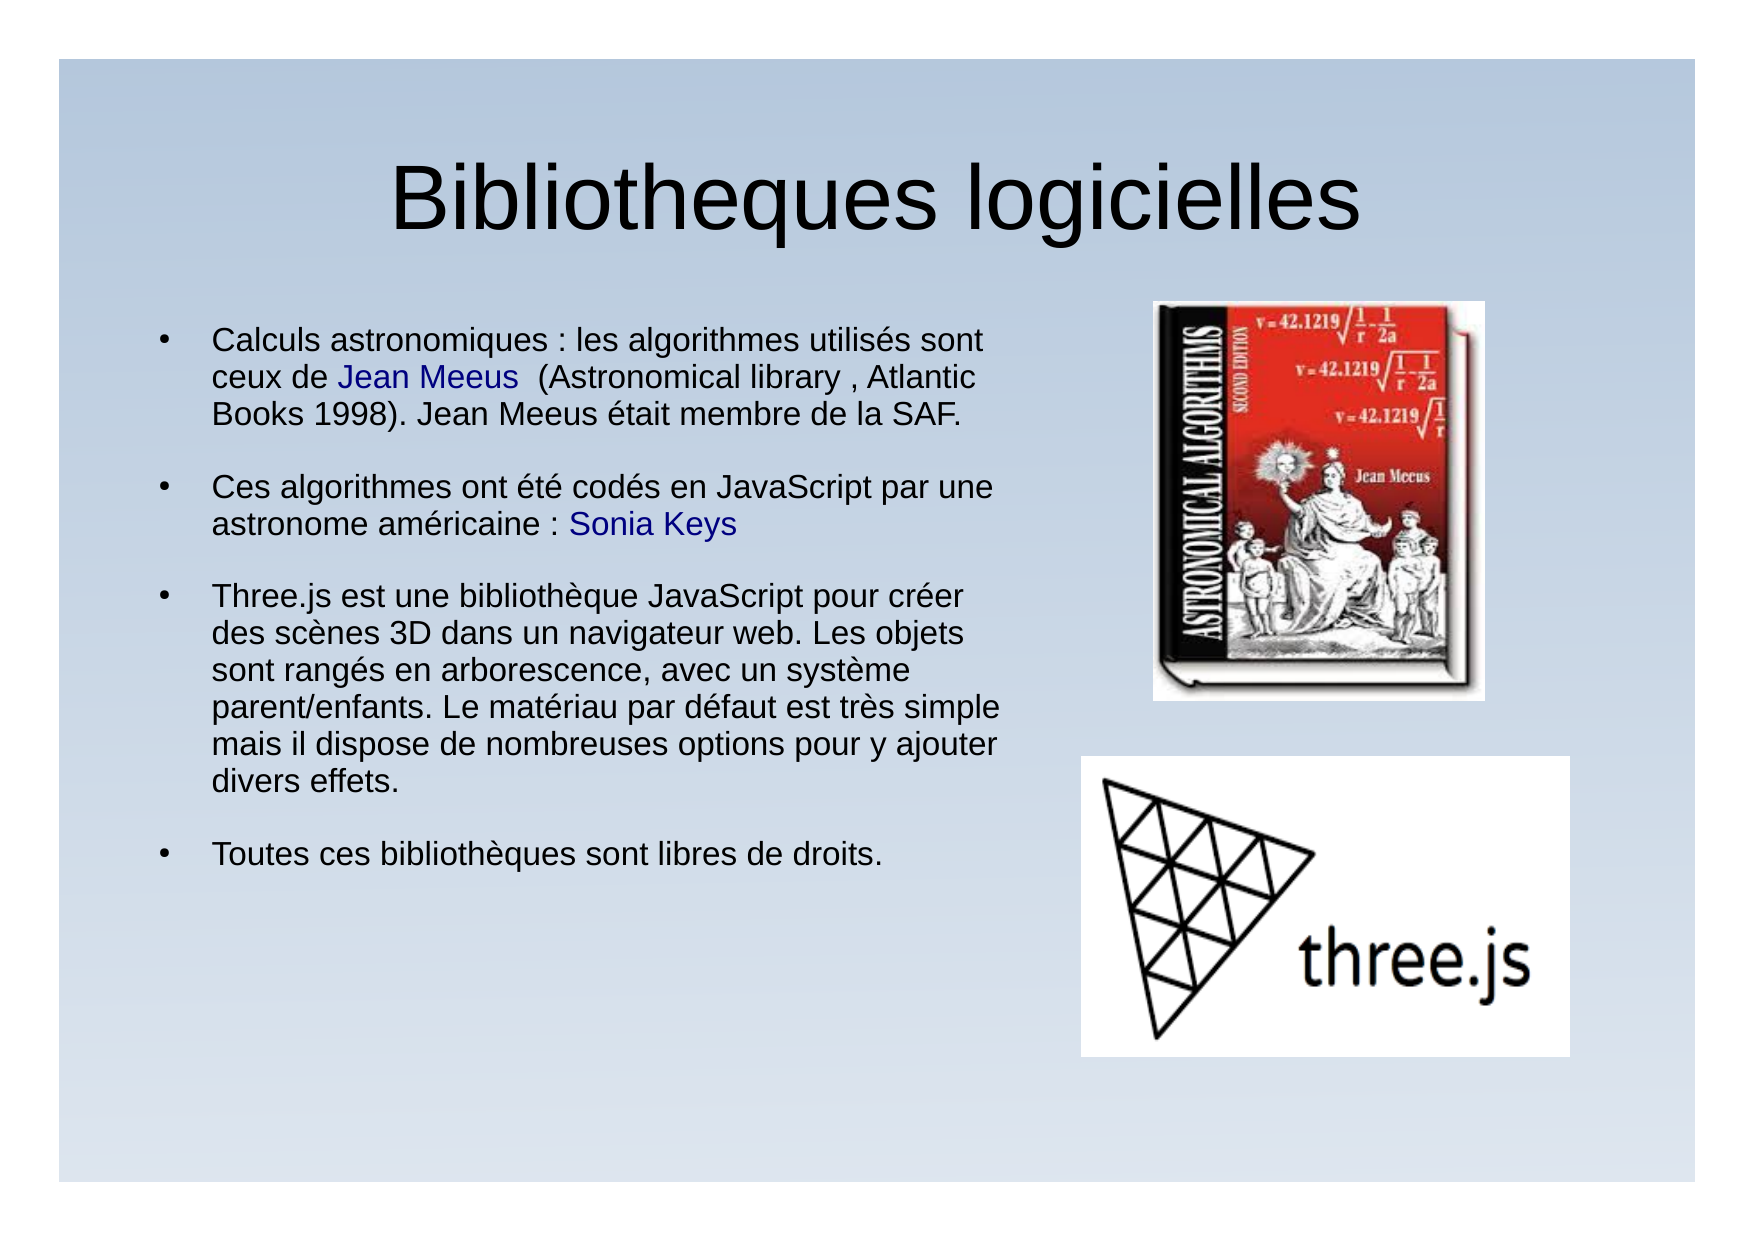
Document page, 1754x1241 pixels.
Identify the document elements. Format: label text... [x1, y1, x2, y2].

list Calculs astronomiques : les algorithmes utilisés sont ceux de Jean Meeus (Astronomical library , Atlantic Books 1998). Jean Meeus était membre de la SAF. Ces algorithmes ont été codés en JavaScript par une astronome américaine : Sonia Keys Three.js est une bibliothèque JavaScript pour créer des scènes 3D dans un navigateur web. Les objets sont rangés en arborescence, avec un système parent/enfants. Le matériau par défaut est très simple mais il dispose de nombreuses options pour y ajouter divers effets. Toutes ces bibliothèques sont libres de droits. [140, 321, 1024, 1021]
picture [1153, 301, 1485, 701]
title Bibliotheques logicielles [140, 103, 1614, 292]
picture [1081, 756, 1570, 1057]
